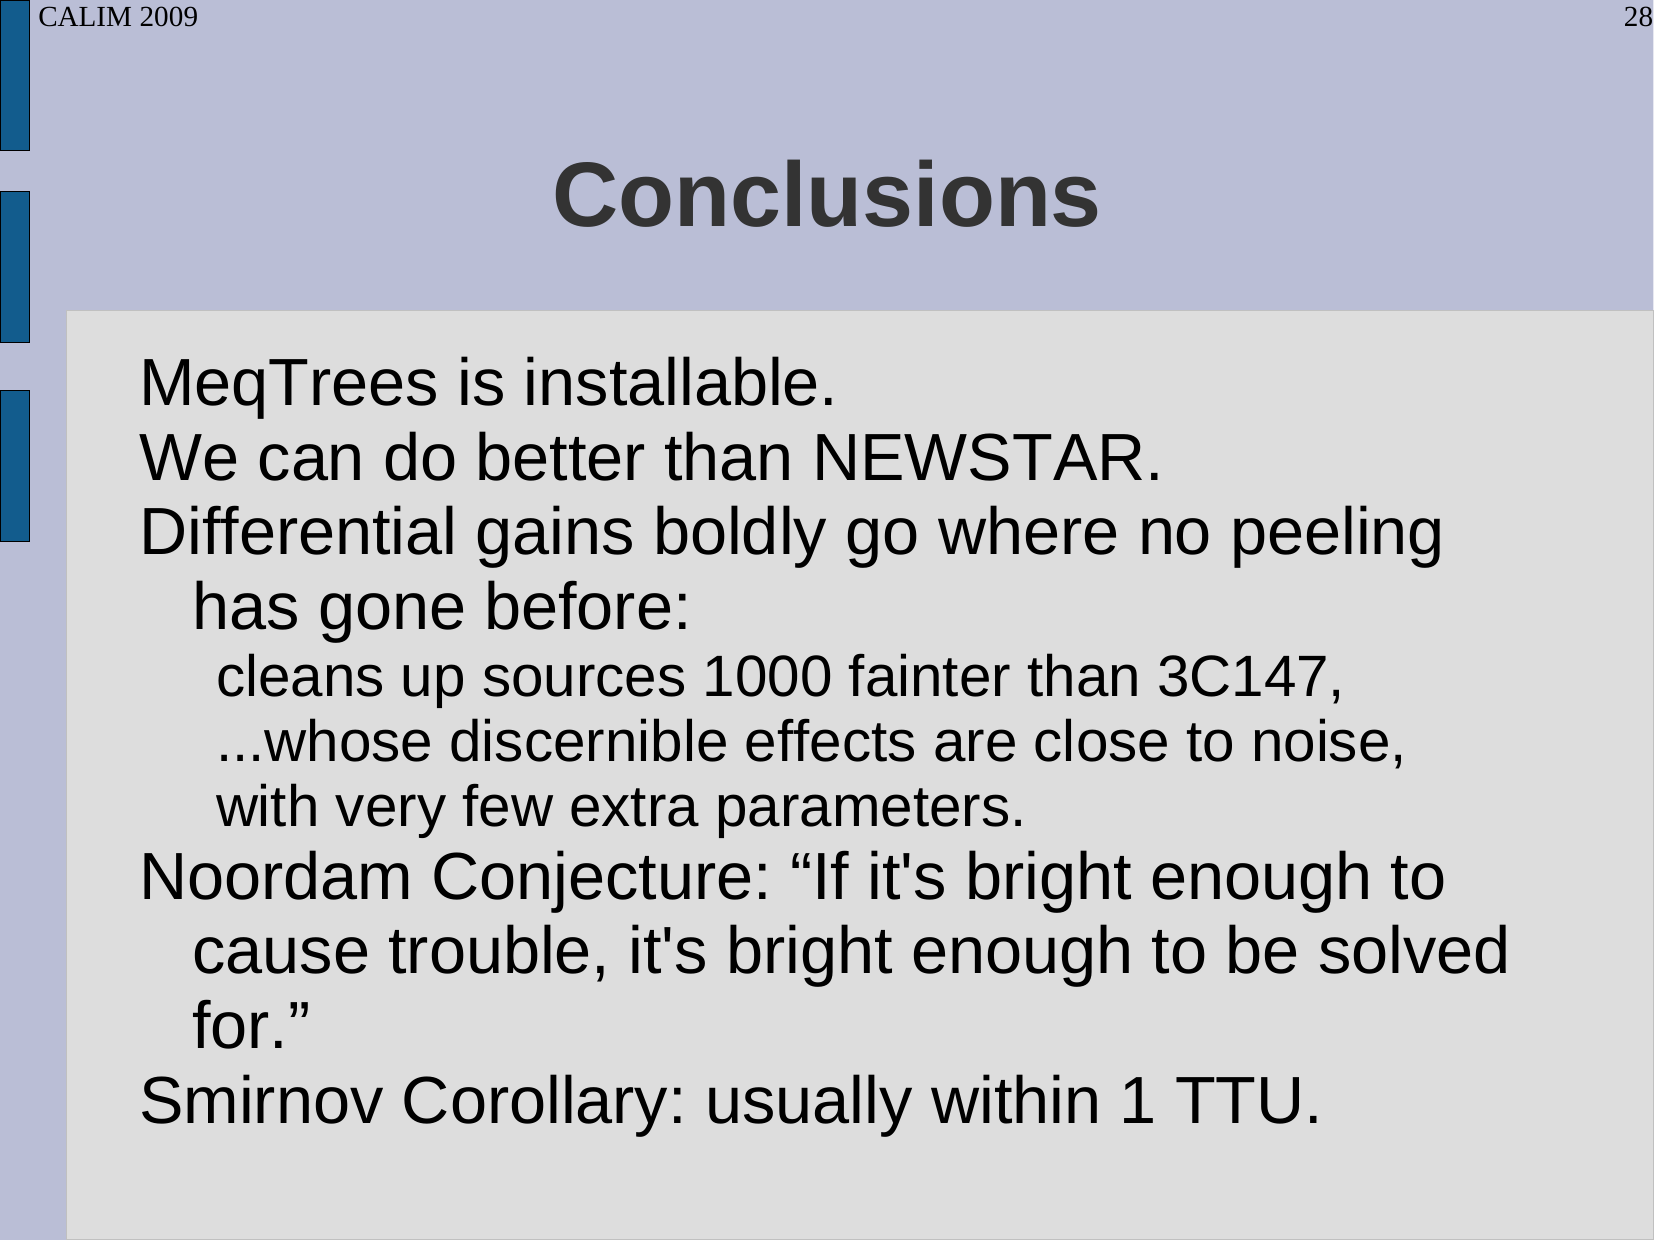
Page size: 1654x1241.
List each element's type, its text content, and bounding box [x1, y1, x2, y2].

list MeqTrees is installable. We can do better than NEWSTAR. Differential gains boldly go where no peeling has gone before: cleans up sources 1000 fainter than 3C147, ...whose discernible effects are close to noise, with very few extra parameters. Noordam Conjecture: “If it's bright enough to cause trouble, it's bright enough to be solved for.” Smirnov Corollary: usually within 1 TTU. [121, 344, 1534, 1171]
title Conclusions [121, 91, 1534, 299]
